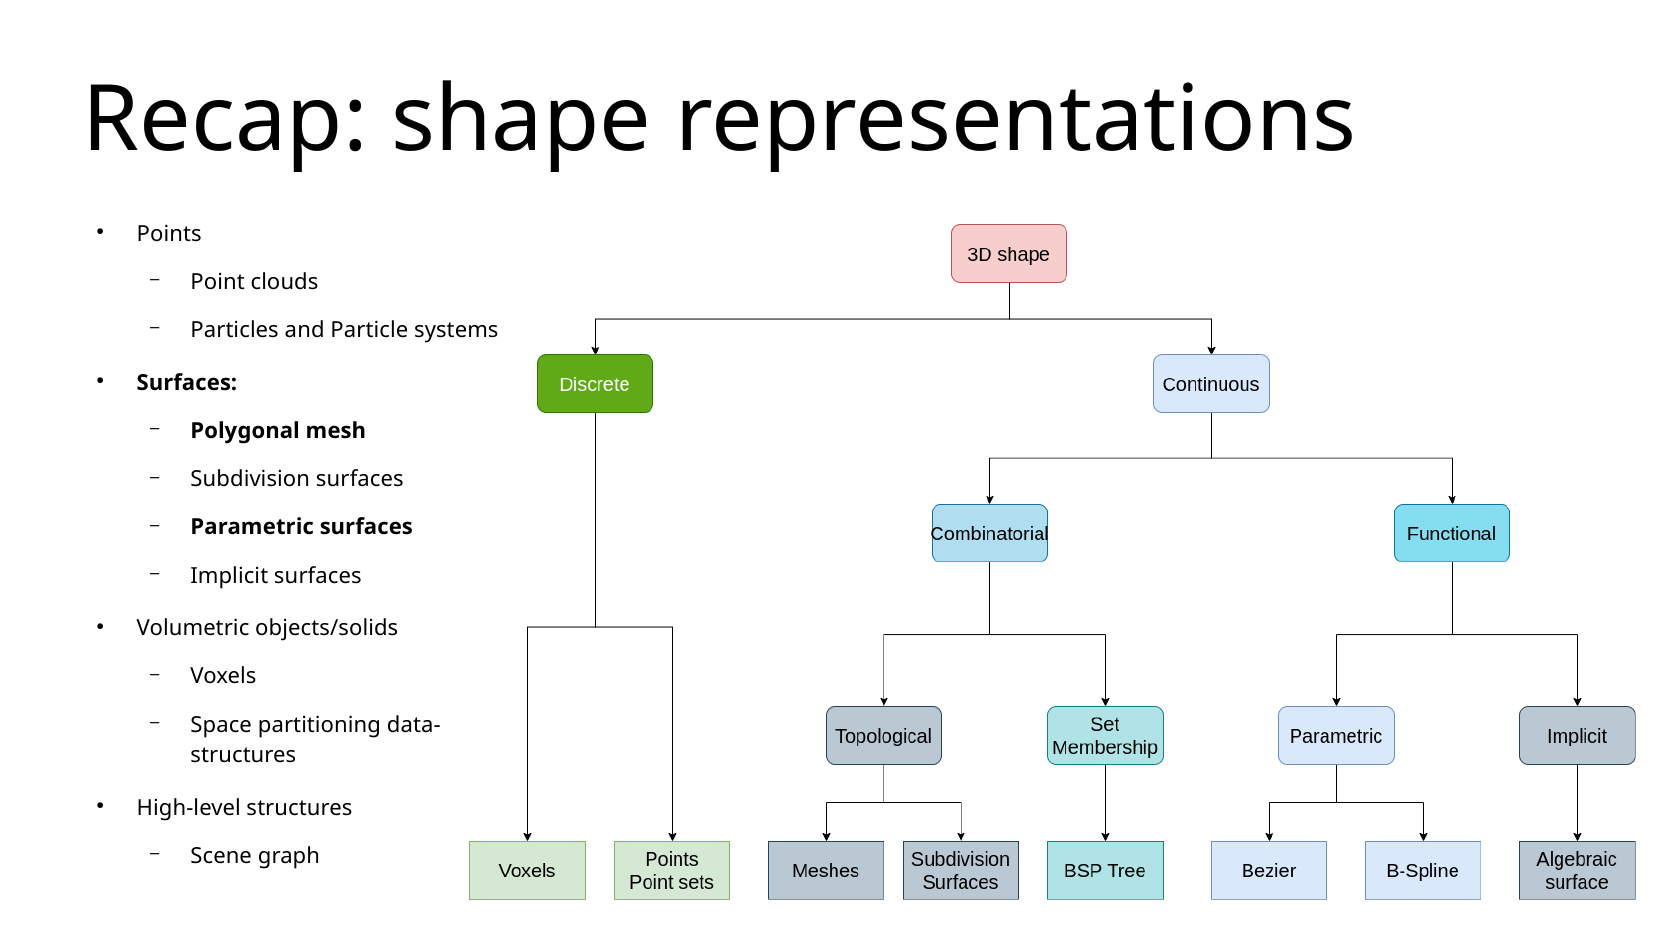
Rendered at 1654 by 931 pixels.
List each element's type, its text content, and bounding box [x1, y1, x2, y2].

title Recap: shape representations [82, 37, 1571, 193]
picture [469, 224, 1636, 901]
list Points Point clouds Particles and Particle systems Surfaces: Polygonal mesh Subdivision surfaces Parametric surfaces Implicit surfaces Volumetric objects/solids Voxels Space partitioning data-structures High-level structures Scene graph [82, 217, 526, 871]
